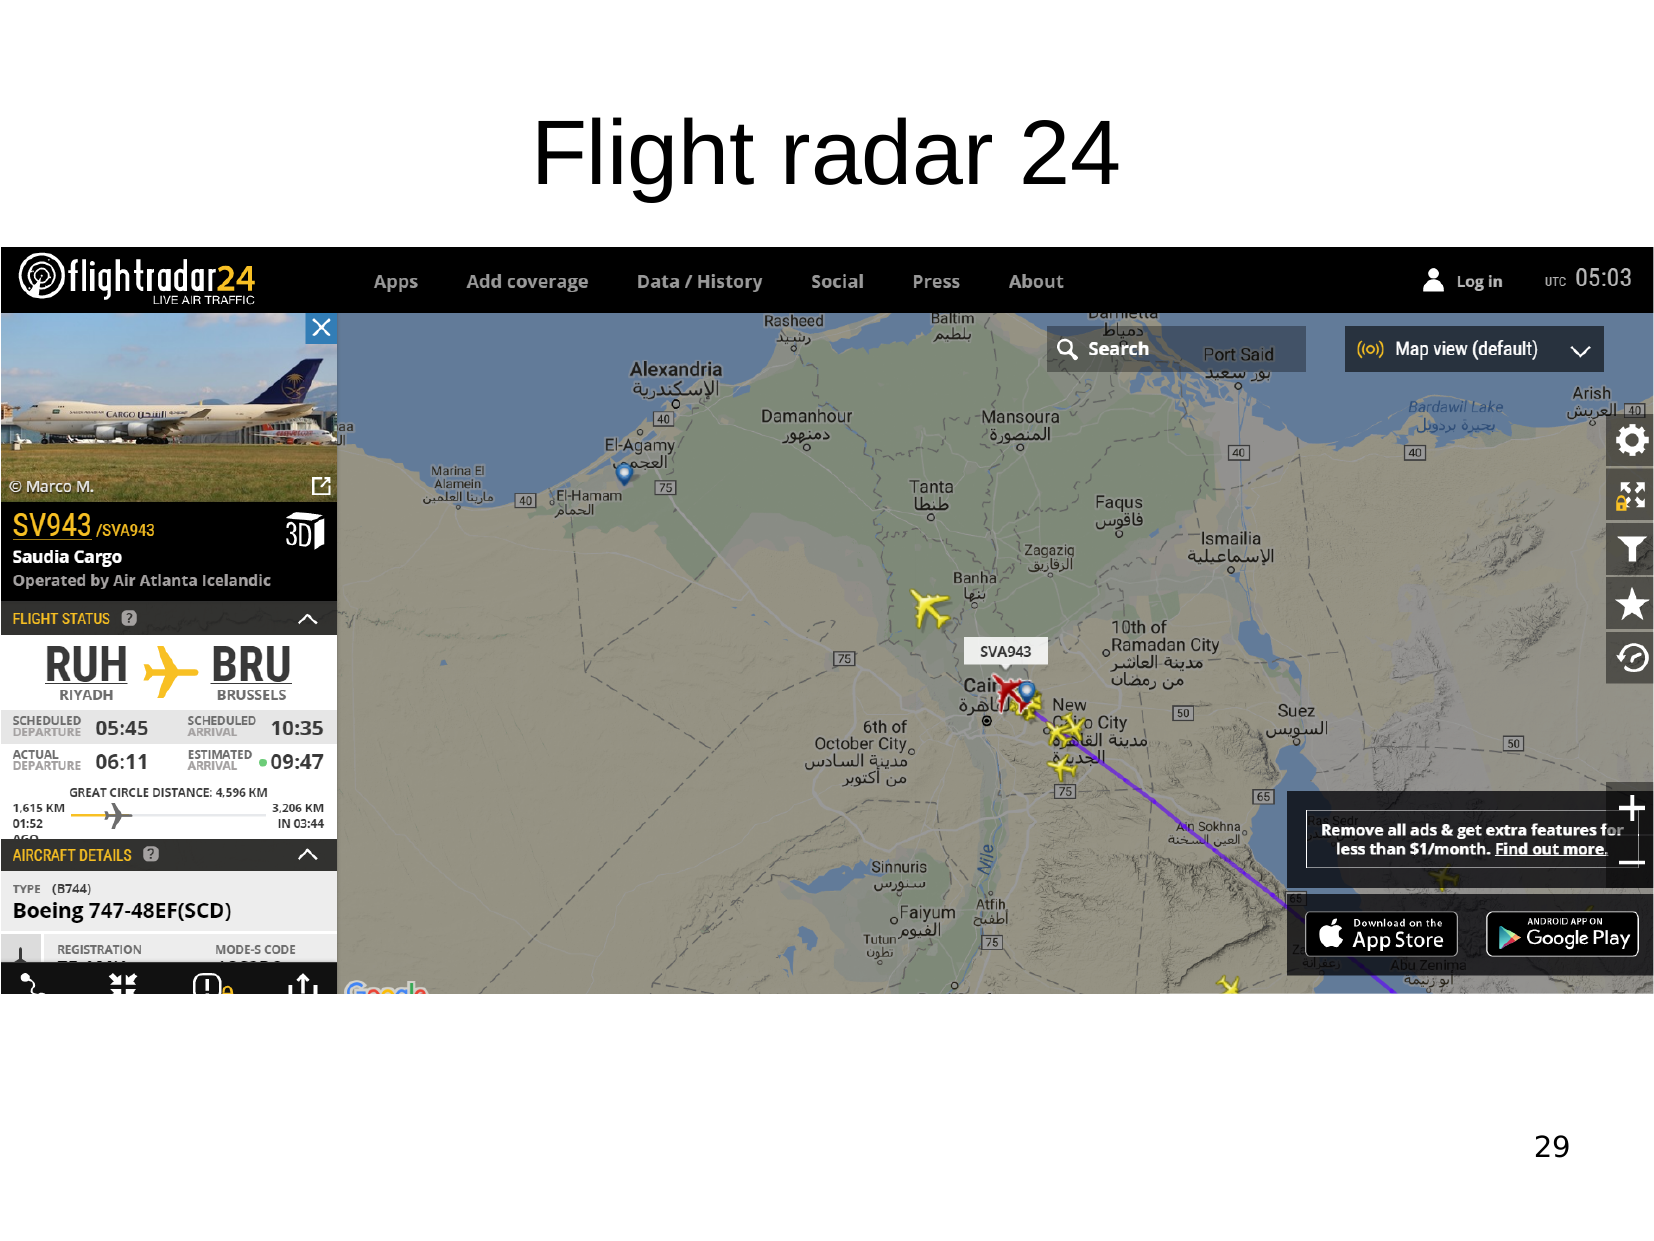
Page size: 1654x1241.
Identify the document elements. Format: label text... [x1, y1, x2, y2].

title Flight radar 24 [82, 49, 1571, 247]
picture [1, 247, 1654, 994]
